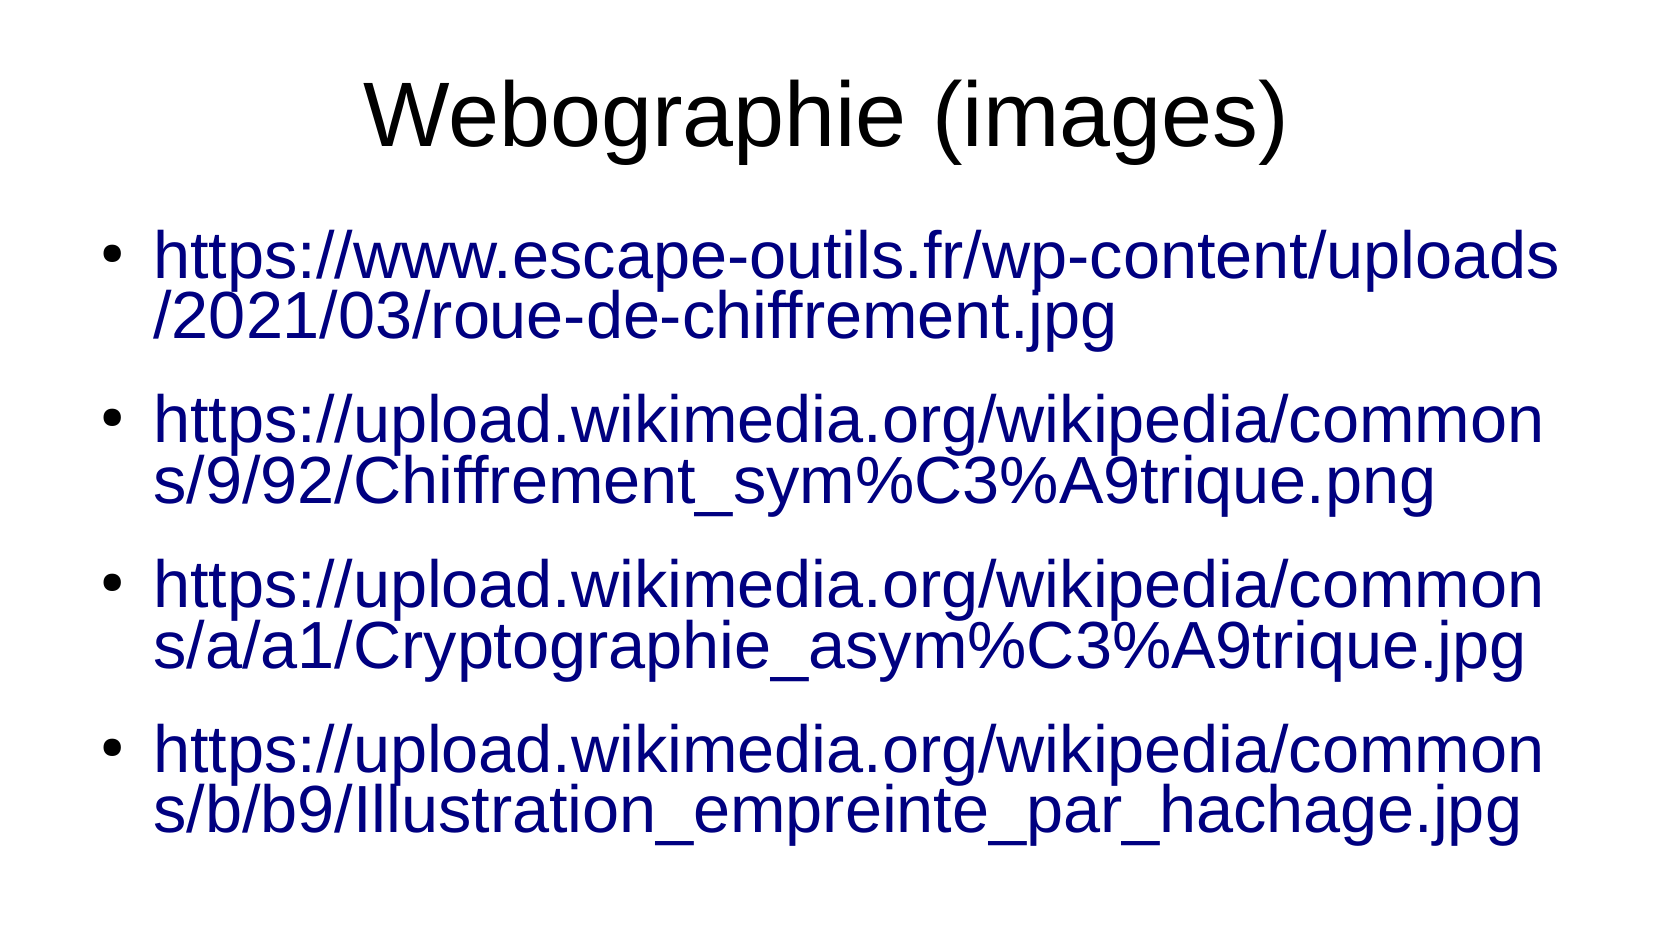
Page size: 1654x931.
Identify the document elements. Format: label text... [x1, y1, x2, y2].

title Webographie (images) [82, 37, 1571, 193]
list https://www.escape-outils.fr/wp-content/uploads/2021/03/roue-de-chiffrement.jpg https://upload.wikimedia.org/wikipedia/commons/9/92/Chiffrement_sym%C3%A9trique.png https://upload.wikimedia.org/wikipedia/commons/a/a1/Cryptographie_asym%C3%A9trique.jpg https://upload.wikimedia.org/wikipedia/commons/b/b9/Illustration_empreinte_par_hachage.jpg [82, 217, 1571, 758]
